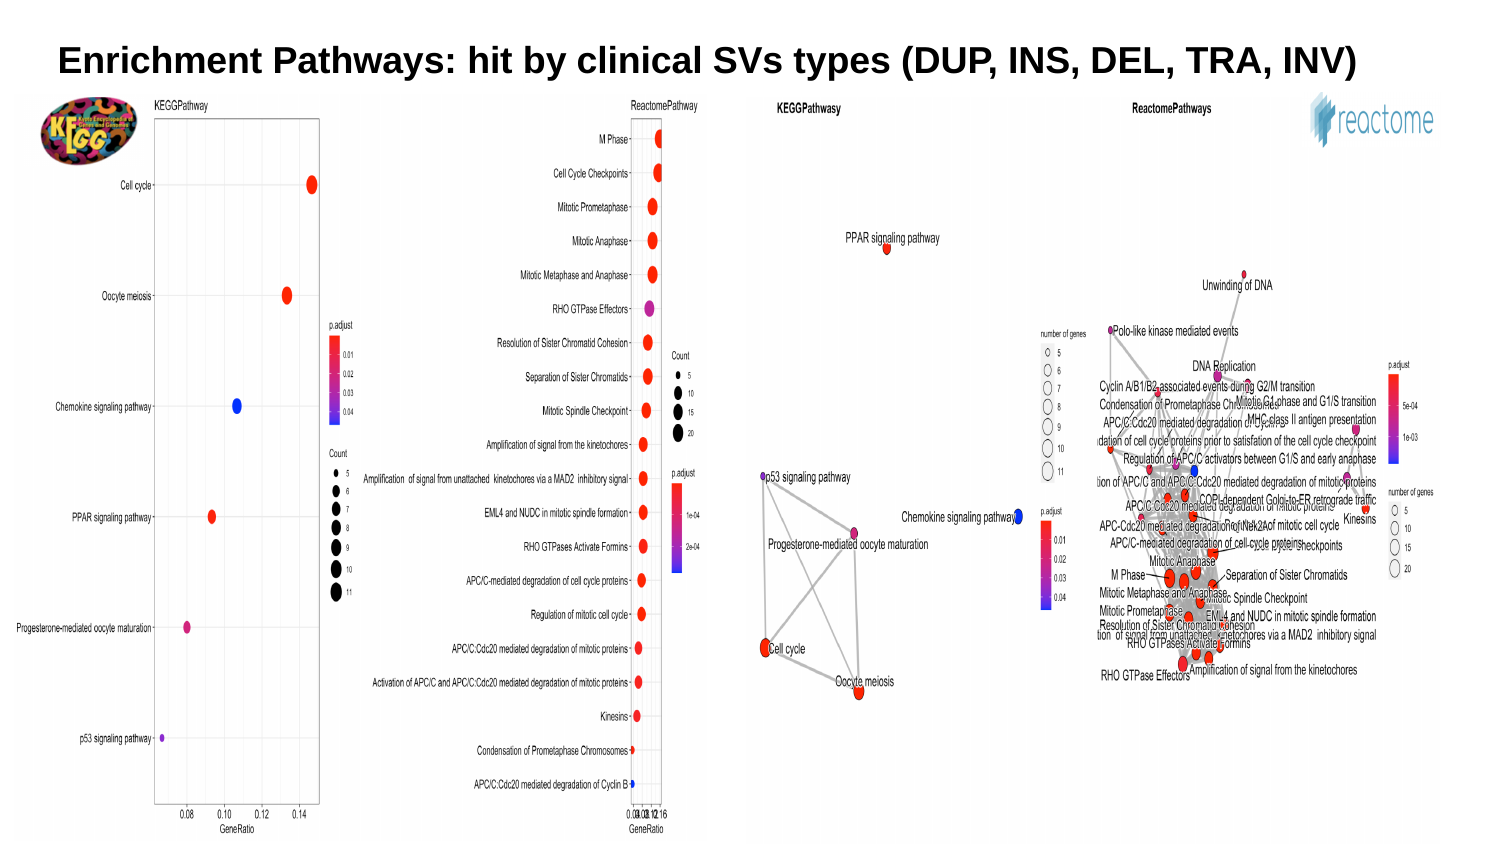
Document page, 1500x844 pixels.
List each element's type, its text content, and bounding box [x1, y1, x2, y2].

title Enrichment Pathways: hit by clinical SVs types (DUP, INS, DEL, TRA, INV) [42, 21, 1441, 98]
picture [745, 92, 1441, 844]
picture [13, 94, 707, 841]
